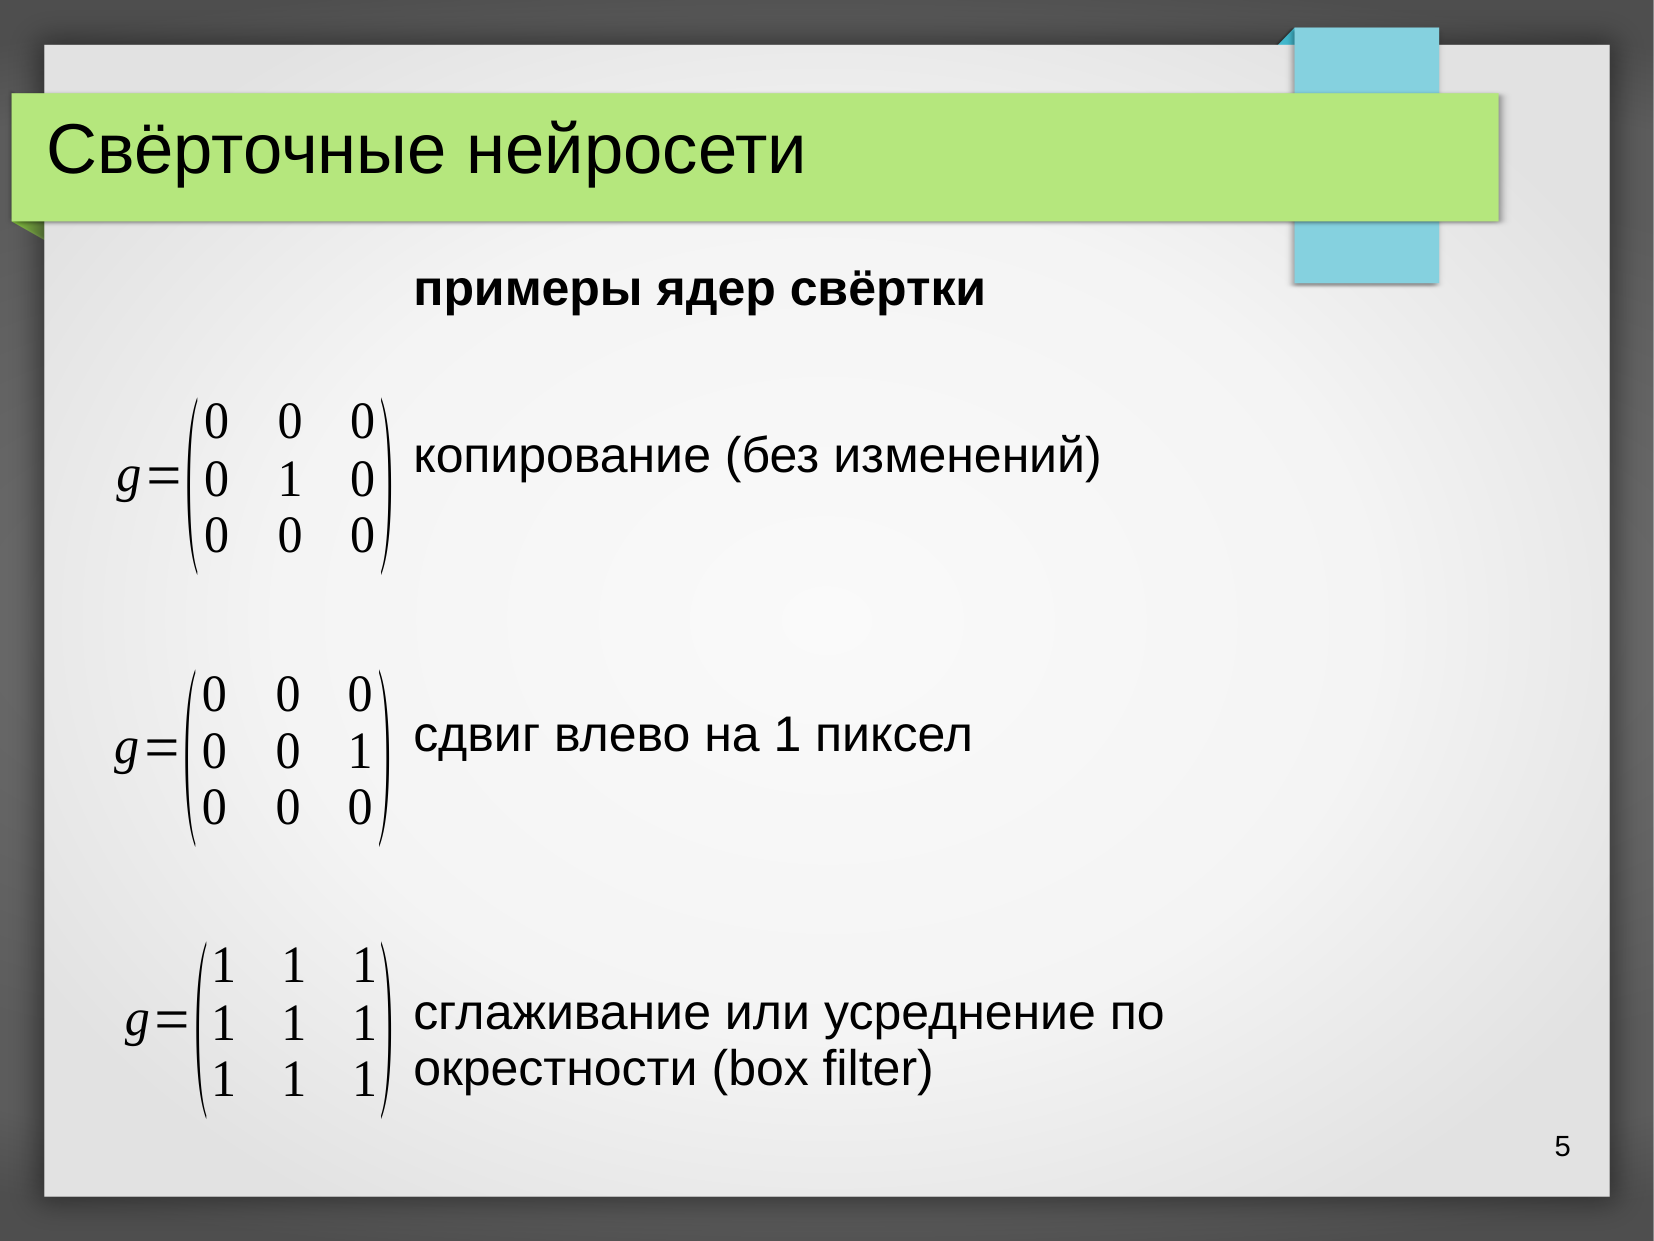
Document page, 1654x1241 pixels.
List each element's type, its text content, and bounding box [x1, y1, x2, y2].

chart [108, 394, 402, 579]
subtitle примеры ядер свёртки копирование (без изменений) сдвиг влево на 1 пиксел сглаживание или усреднение по окрестности (box ﬁlter) [413, 259, 1359, 1097]
chart [116, 938, 402, 1123]
title Свёрточные нейросети [46, 109, 1499, 190]
chart [106, 666, 400, 851]
picture [0, 0, 1654, 1241]
